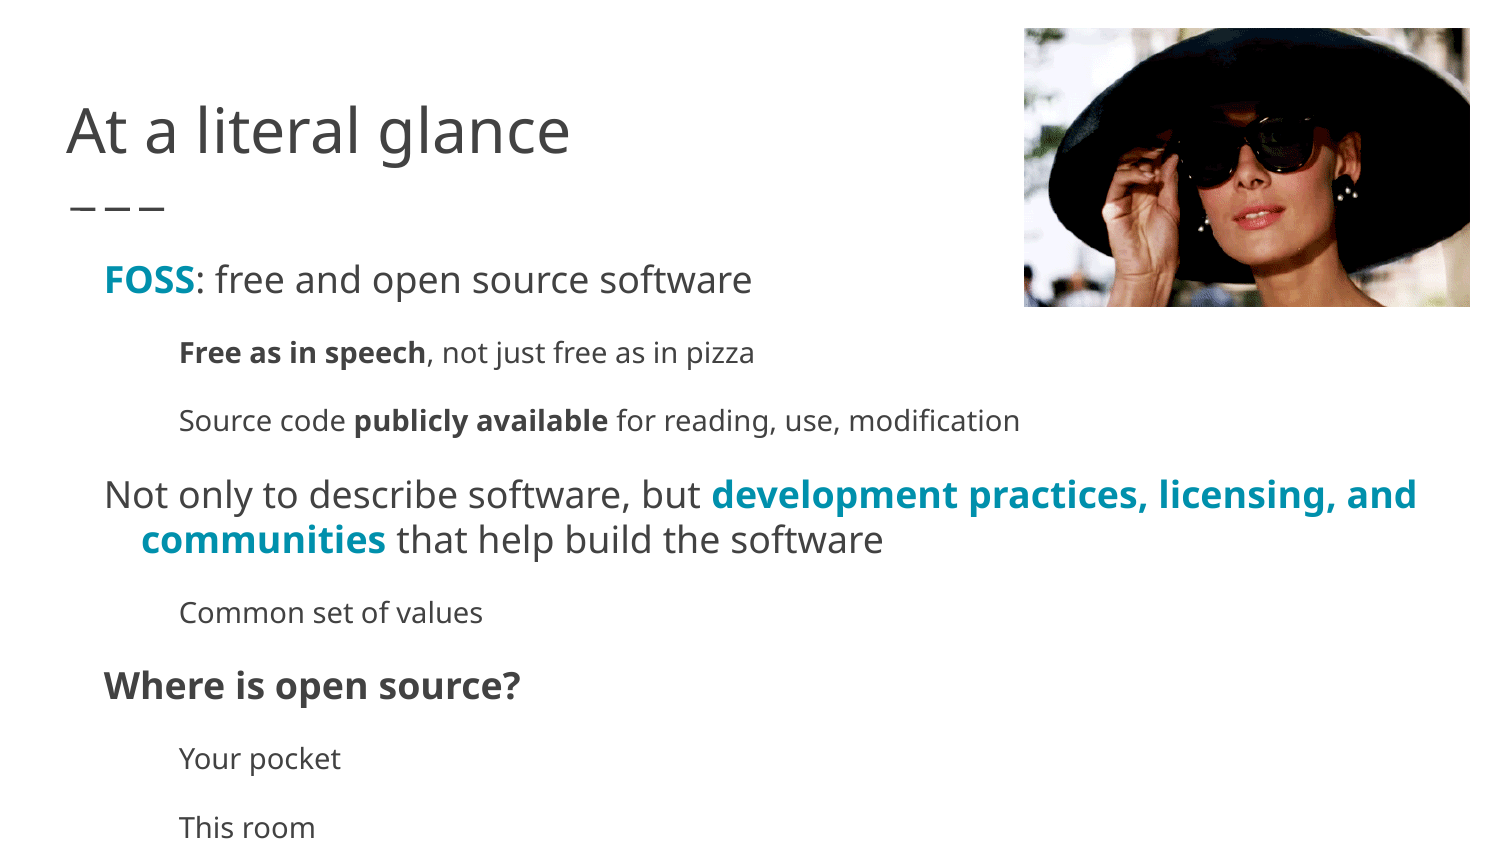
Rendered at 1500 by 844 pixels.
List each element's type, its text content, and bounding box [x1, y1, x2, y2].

title At a literal glance [51, 61, 1024, 182]
list FOSS: free and open source software Free as in speech, not just free as in pizza Source code publicly available for reading, use, modification Not only to describe software, but development practices, licensing, and communities that help build the software Common set of values Where is open source? Your pocket This room Powering the Internet [51, 240, 1449, 750]
picture [1024, 28, 1470, 307]
